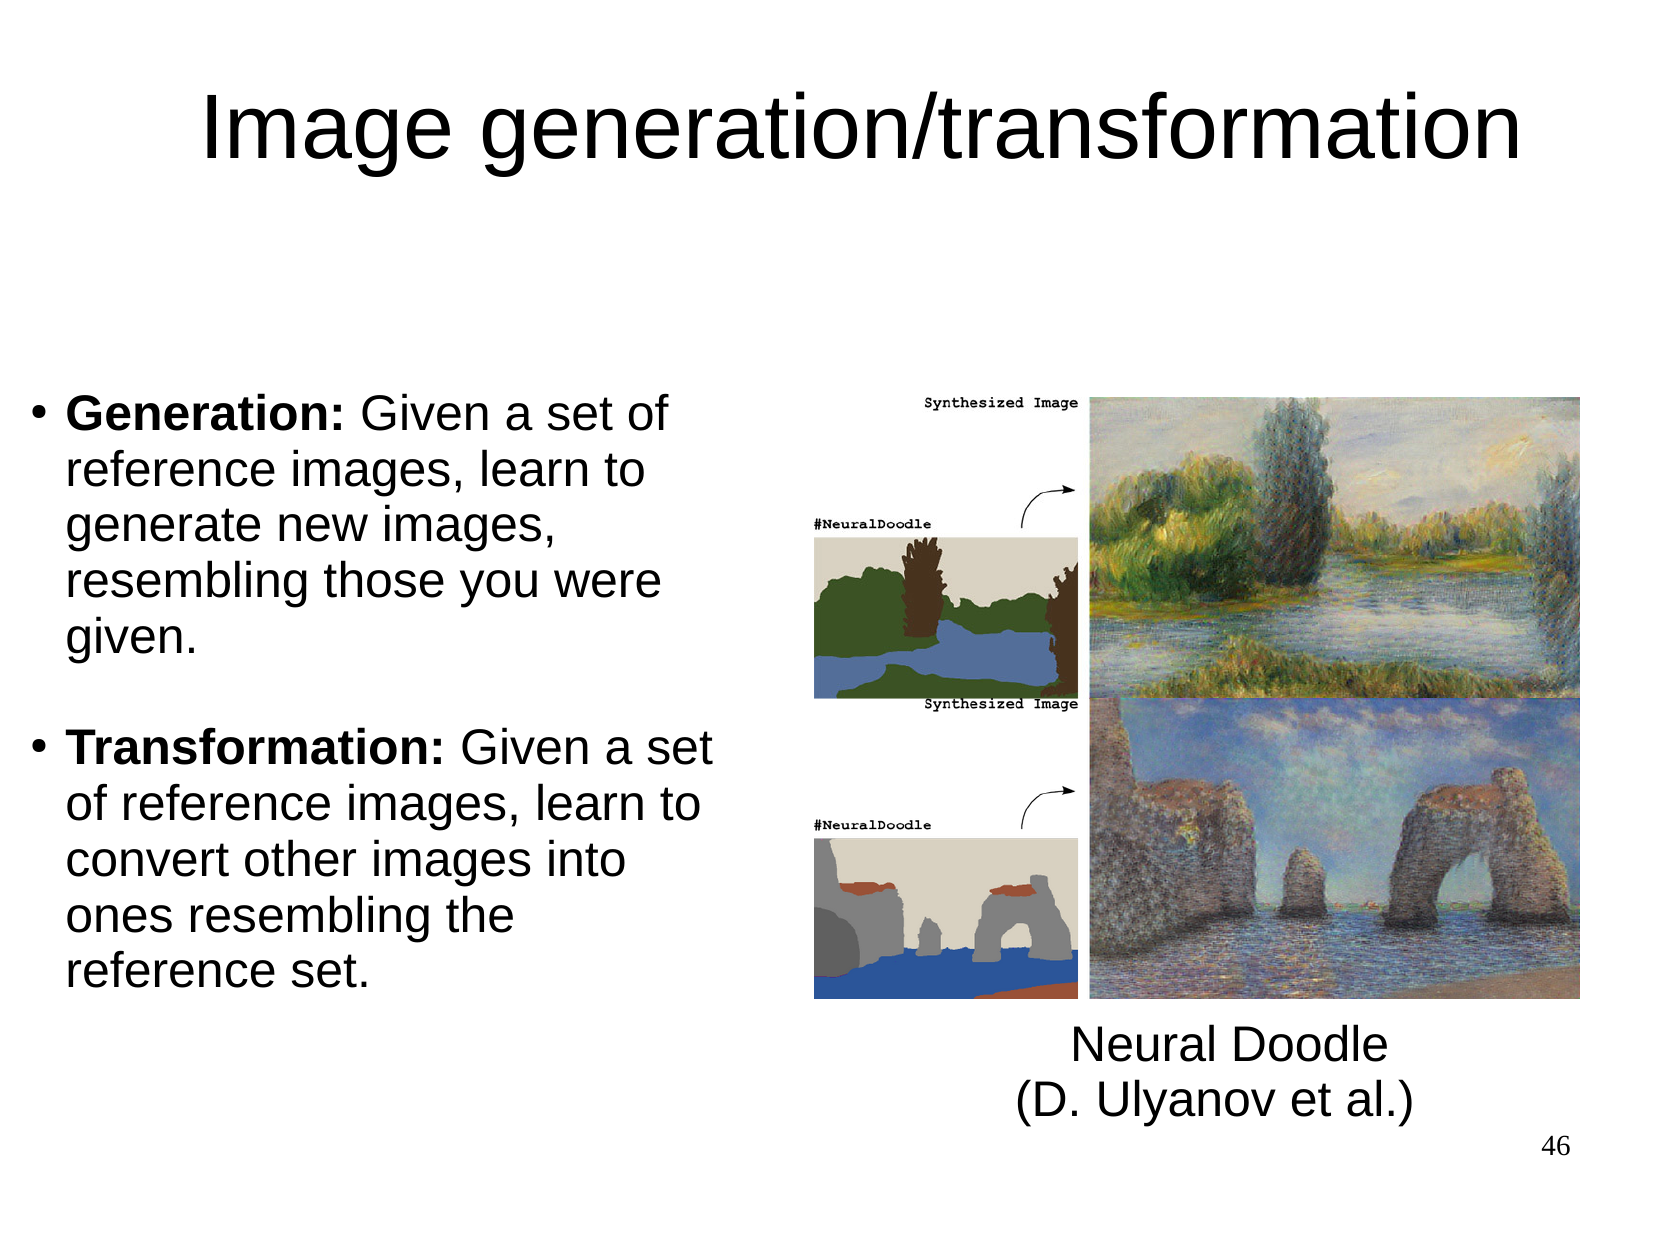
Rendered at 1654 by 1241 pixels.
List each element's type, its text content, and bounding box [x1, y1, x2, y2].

text_box Image generation/transformation [120, 75, 1606, 178]
text_box Generation: Given a set of reference images, learn to generate new images, resembling those you were given. Transformation: Given a set of reference images, learn to convert other images into ones resembling the reference set. [30, 264, 736, 1175]
text_box Neural Doodle (D. Ulyanov et al.) [979, 1015, 1445, 1128]
picture [814, 397, 1580, 999]
